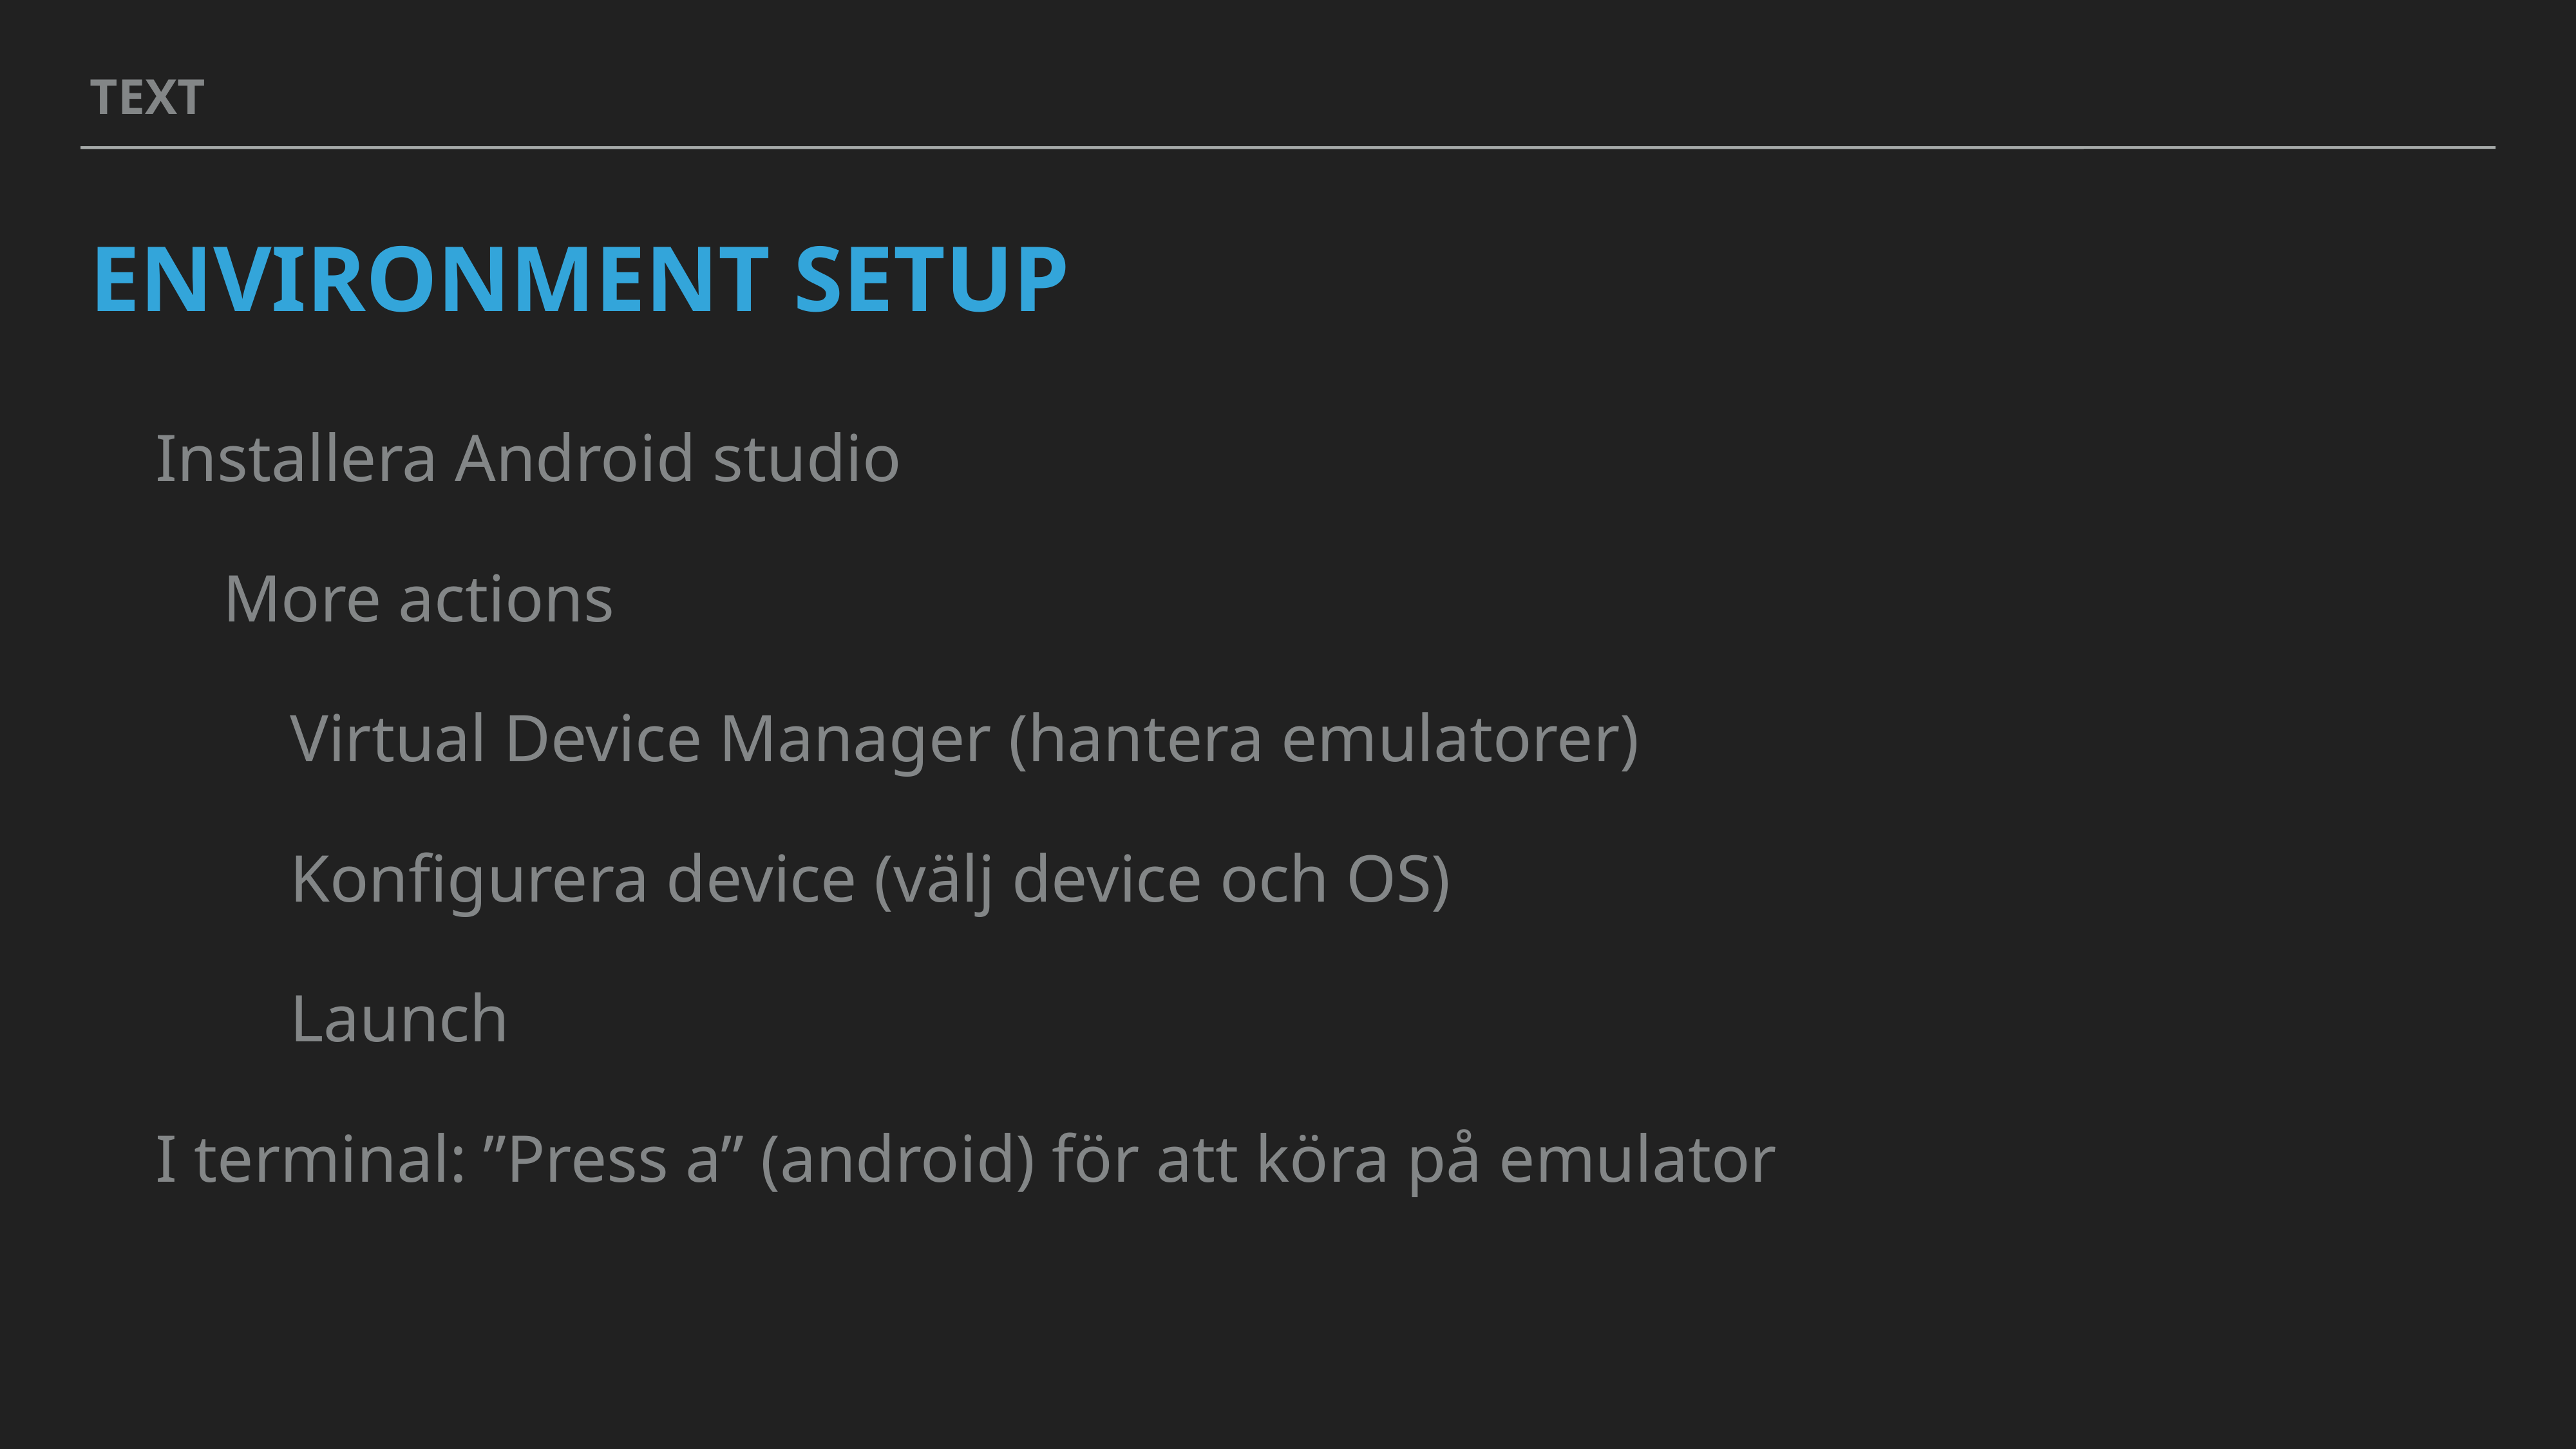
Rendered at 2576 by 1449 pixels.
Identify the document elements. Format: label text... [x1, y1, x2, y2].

text_box Environment Setup [80, 228, 2496, 336]
text_box Installera Android studio More actions Virtual Device Manager (hantera emulatorer) Konfigurera device (välj device och OS) Launch I terminal: ”Press a” (android) för att köra på emulator [80, 408, 2496, 1315]
